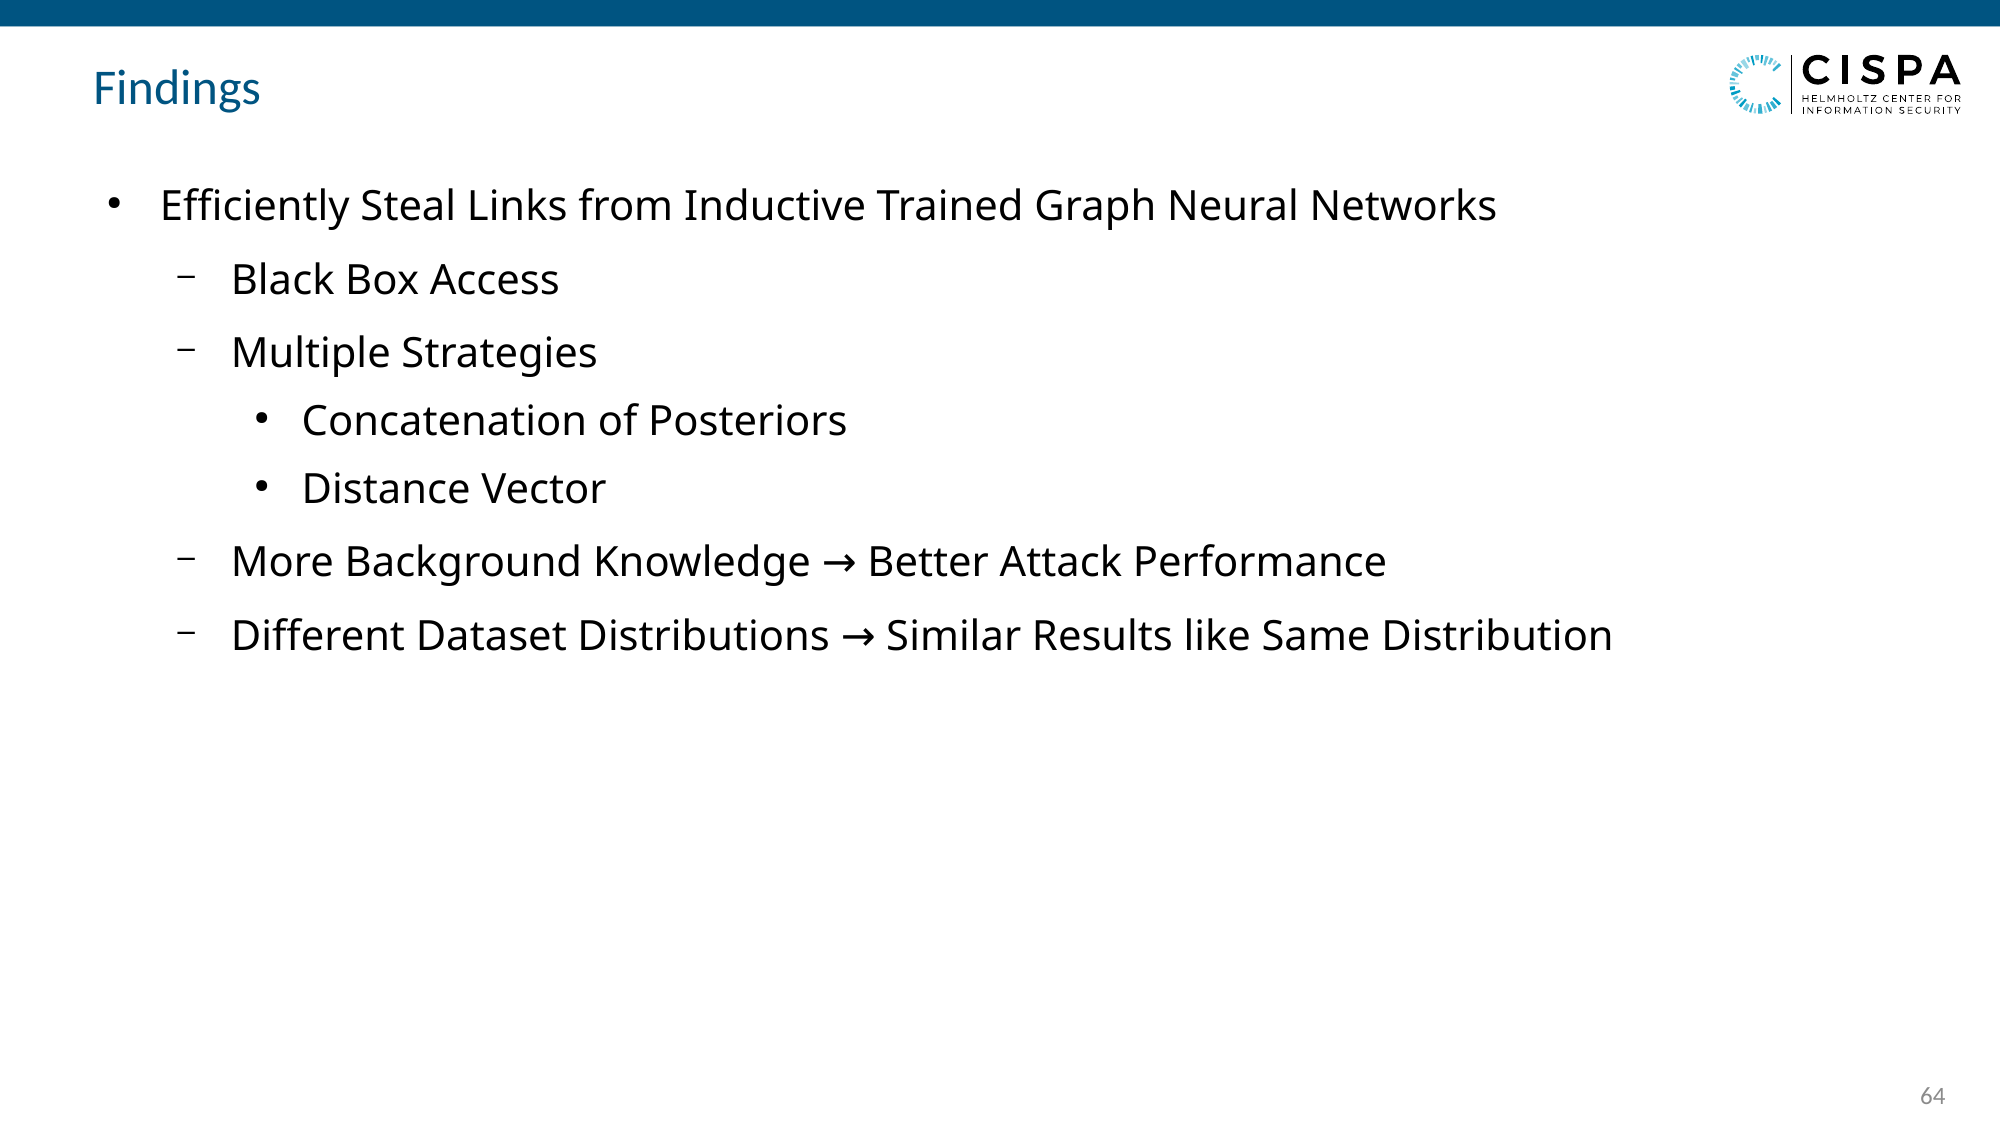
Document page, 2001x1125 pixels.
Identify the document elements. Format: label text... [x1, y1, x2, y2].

slide_number <number> [1870, 1065, 1961, 1125]
list Efficiently Steal Links from Inductive Trained Graph Neural Networks Black Box Access Multiple Strategies Concatenation of Posteriors Distance Vector More Background Knowledge → Better Attack Performance Different Dataset Distributions → Similar Results like Same Distribution [78, 173, 1922, 1027]
title Findings [78, 38, 1699, 131]
